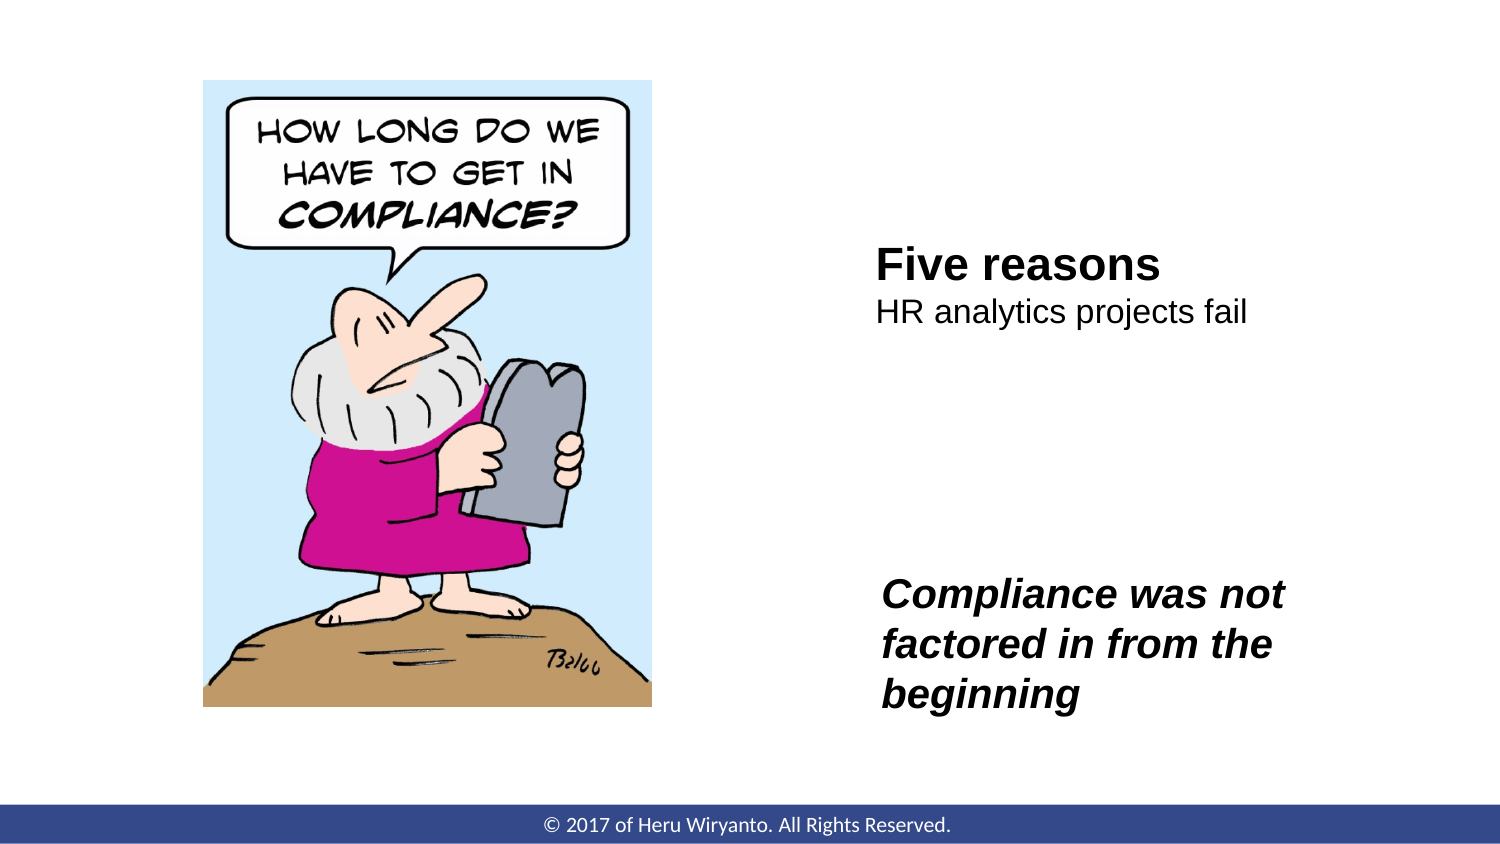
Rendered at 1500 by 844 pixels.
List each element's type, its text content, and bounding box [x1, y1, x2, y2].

picture [203, 80, 652, 707]
text_box Compliance was not factored in from the beginning [866, 558, 1358, 704]
title Five reasons HR analytics projects fail [860, 210, 1271, 374]
